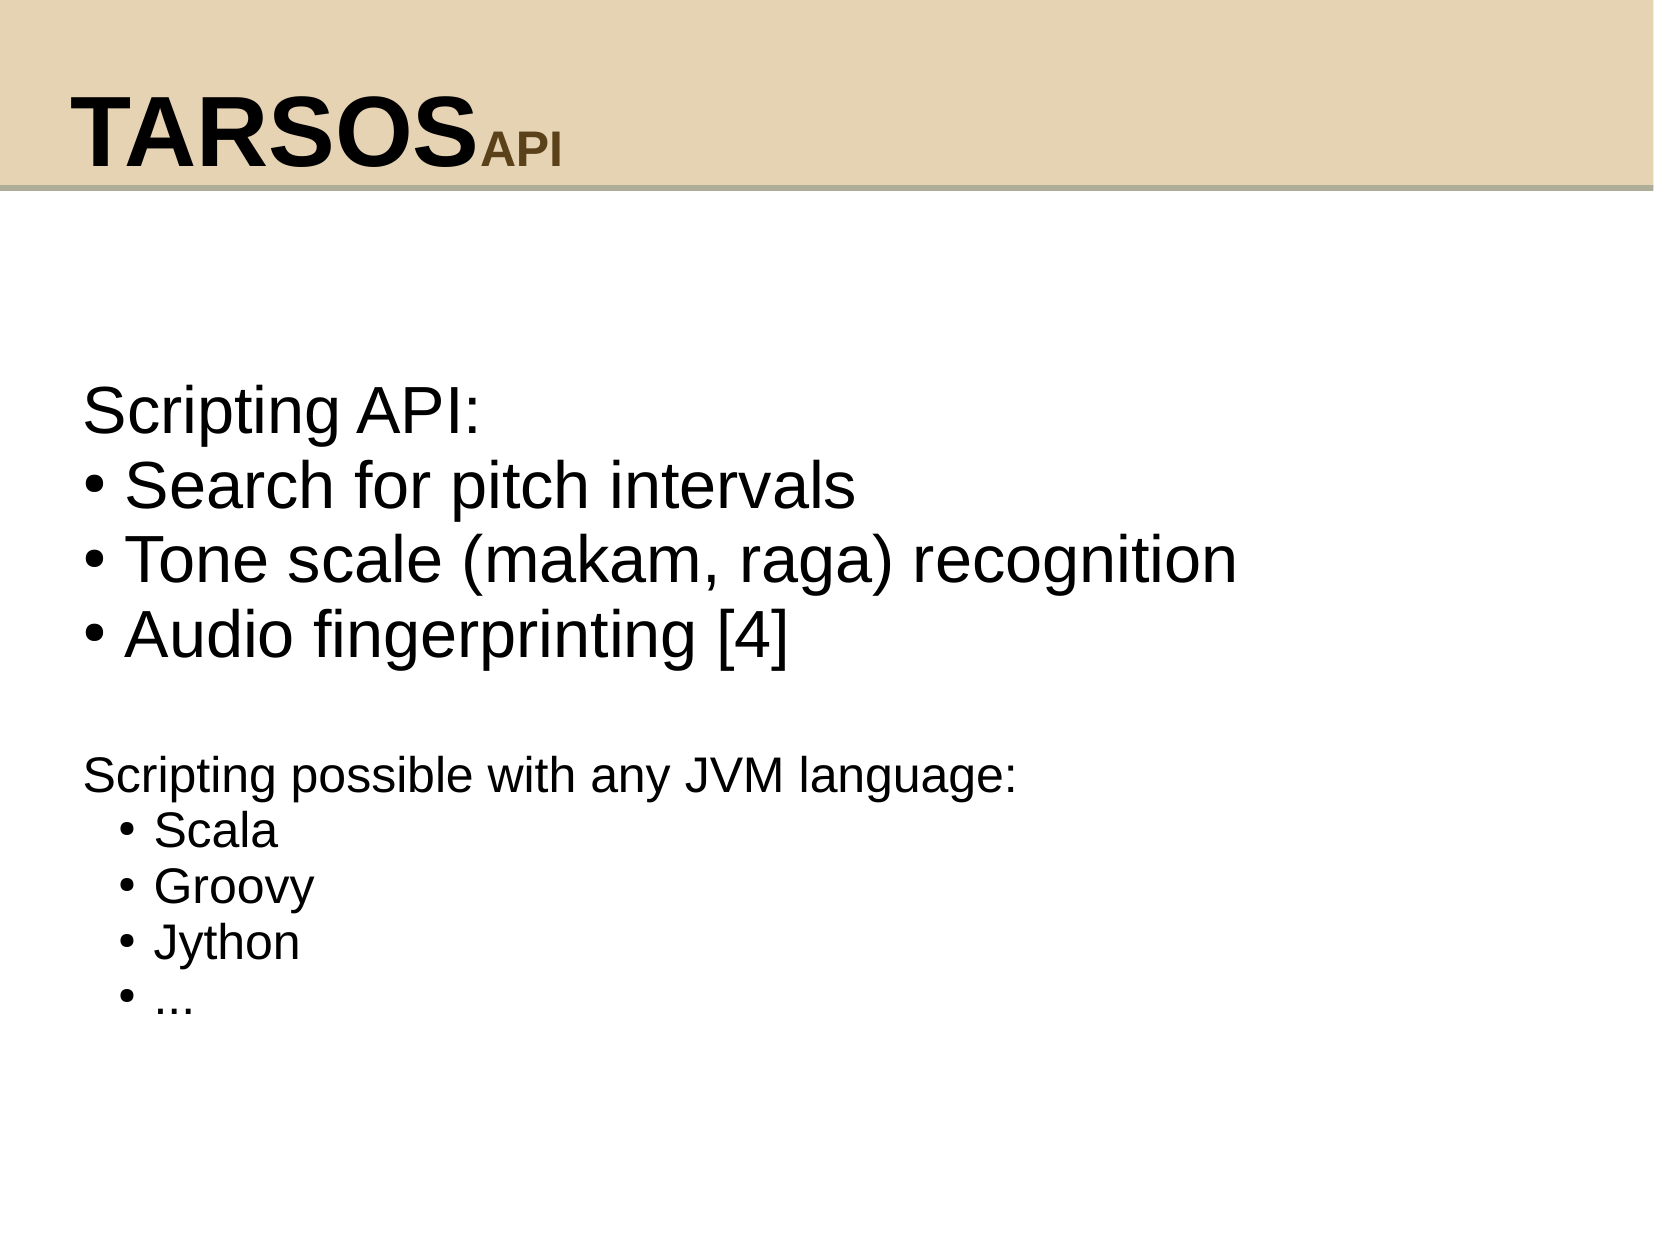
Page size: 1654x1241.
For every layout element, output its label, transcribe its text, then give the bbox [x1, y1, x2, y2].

title TARSOSAPI [0, 0, 1654, 188]
text_box Scripting API: Search for pitch intervals Tone scale (makam, raga) recognition Audio fingerprinting [4] Scripting possible with any JVM language: Scala Groovy Jython ... [82, 297, 1571, 1102]
